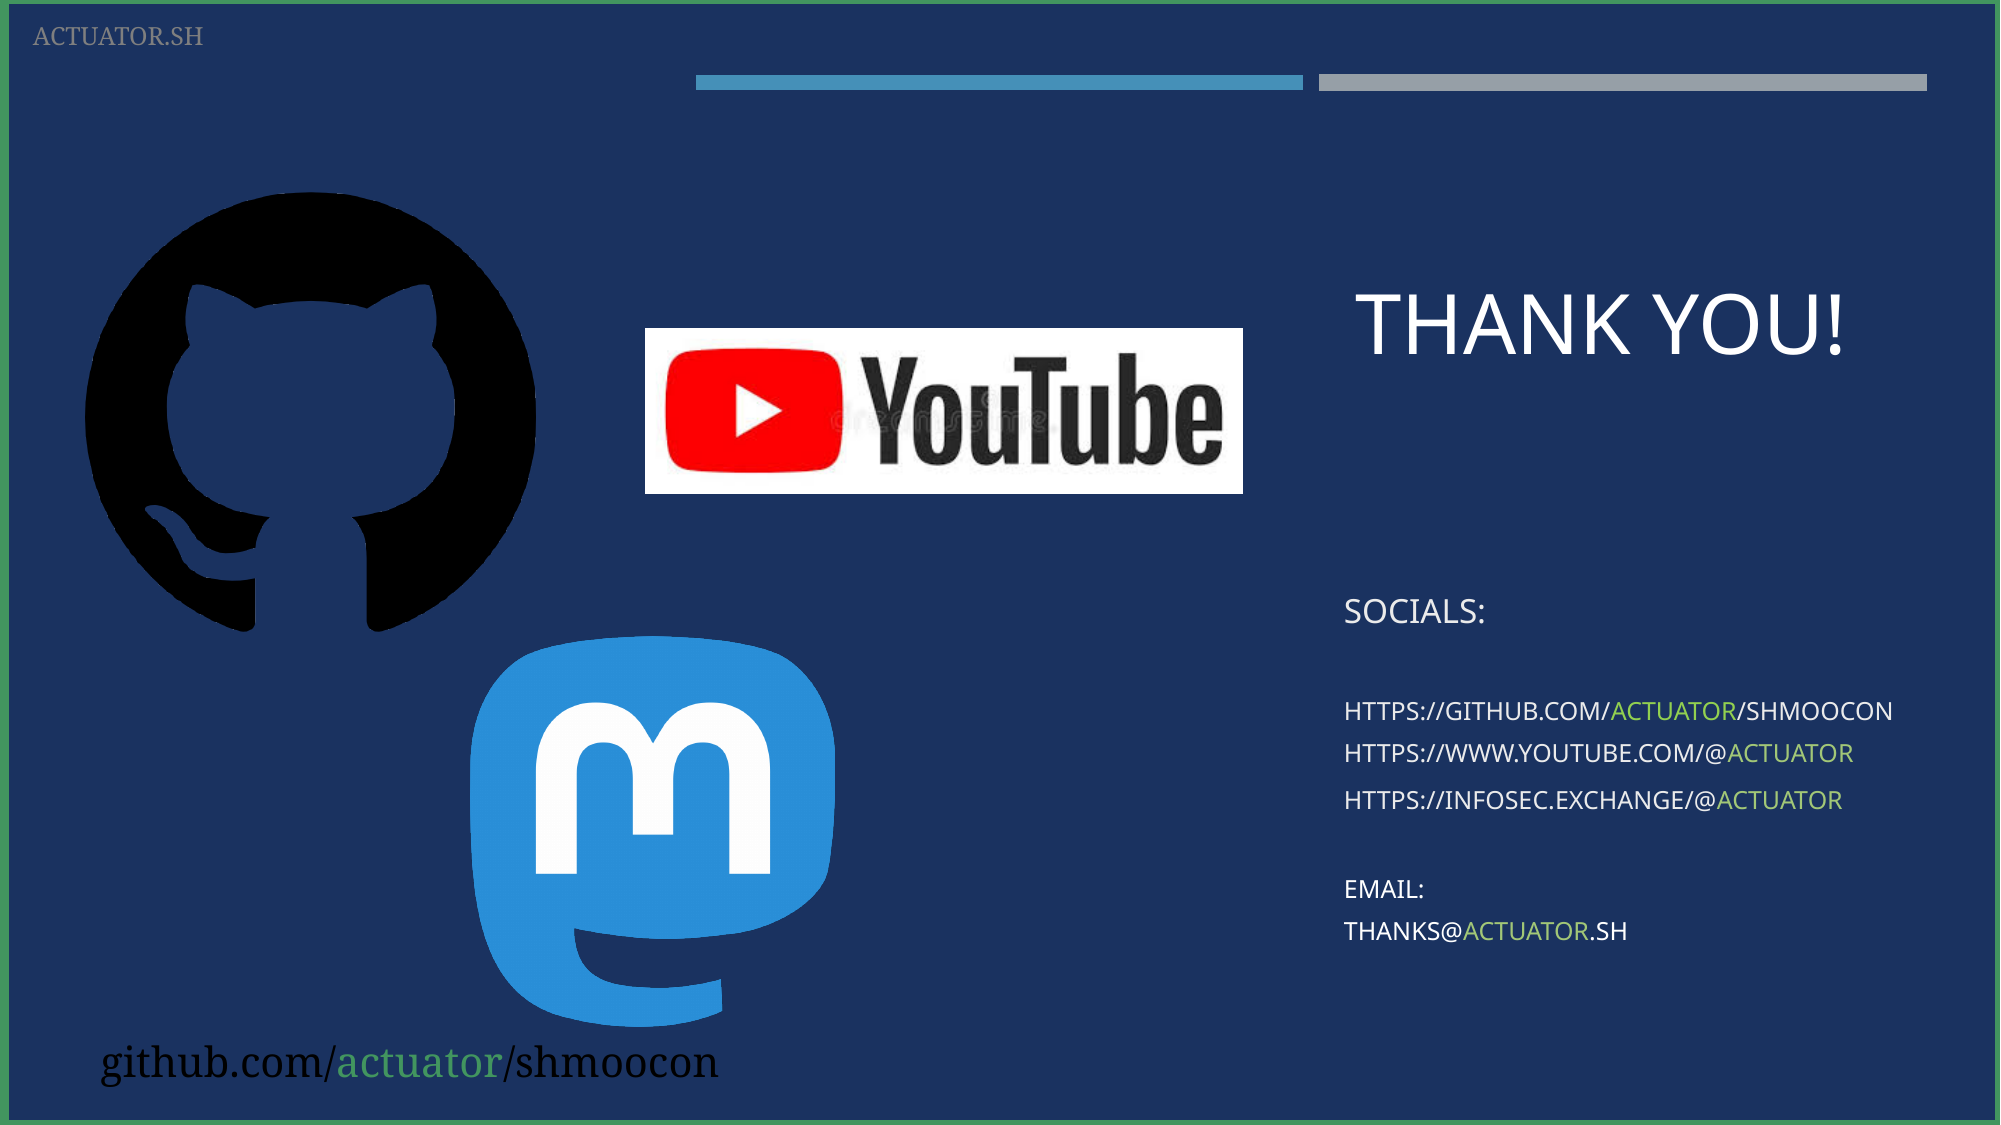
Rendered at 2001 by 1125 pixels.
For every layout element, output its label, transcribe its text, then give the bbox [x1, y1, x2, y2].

subtitle Socials: https://github.com/actuator/Shmoocon https://www.youtube.com/@ACTUATOR https://infosec.exchange/@actuator EMAIL: thanks@actuator.sh [1328, 582, 1910, 1037]
text_box github.com/actuator/shmoocon [85, 1027, 1656, 1094]
text_box Actuator.sh [17, 12, 295, 62]
title Thank You! [1340, 4, 1898, 379]
picture [85, 186, 835, 1027]
text_box [9, 4, 1995, 1120]
picture [645, 328, 1243, 494]
